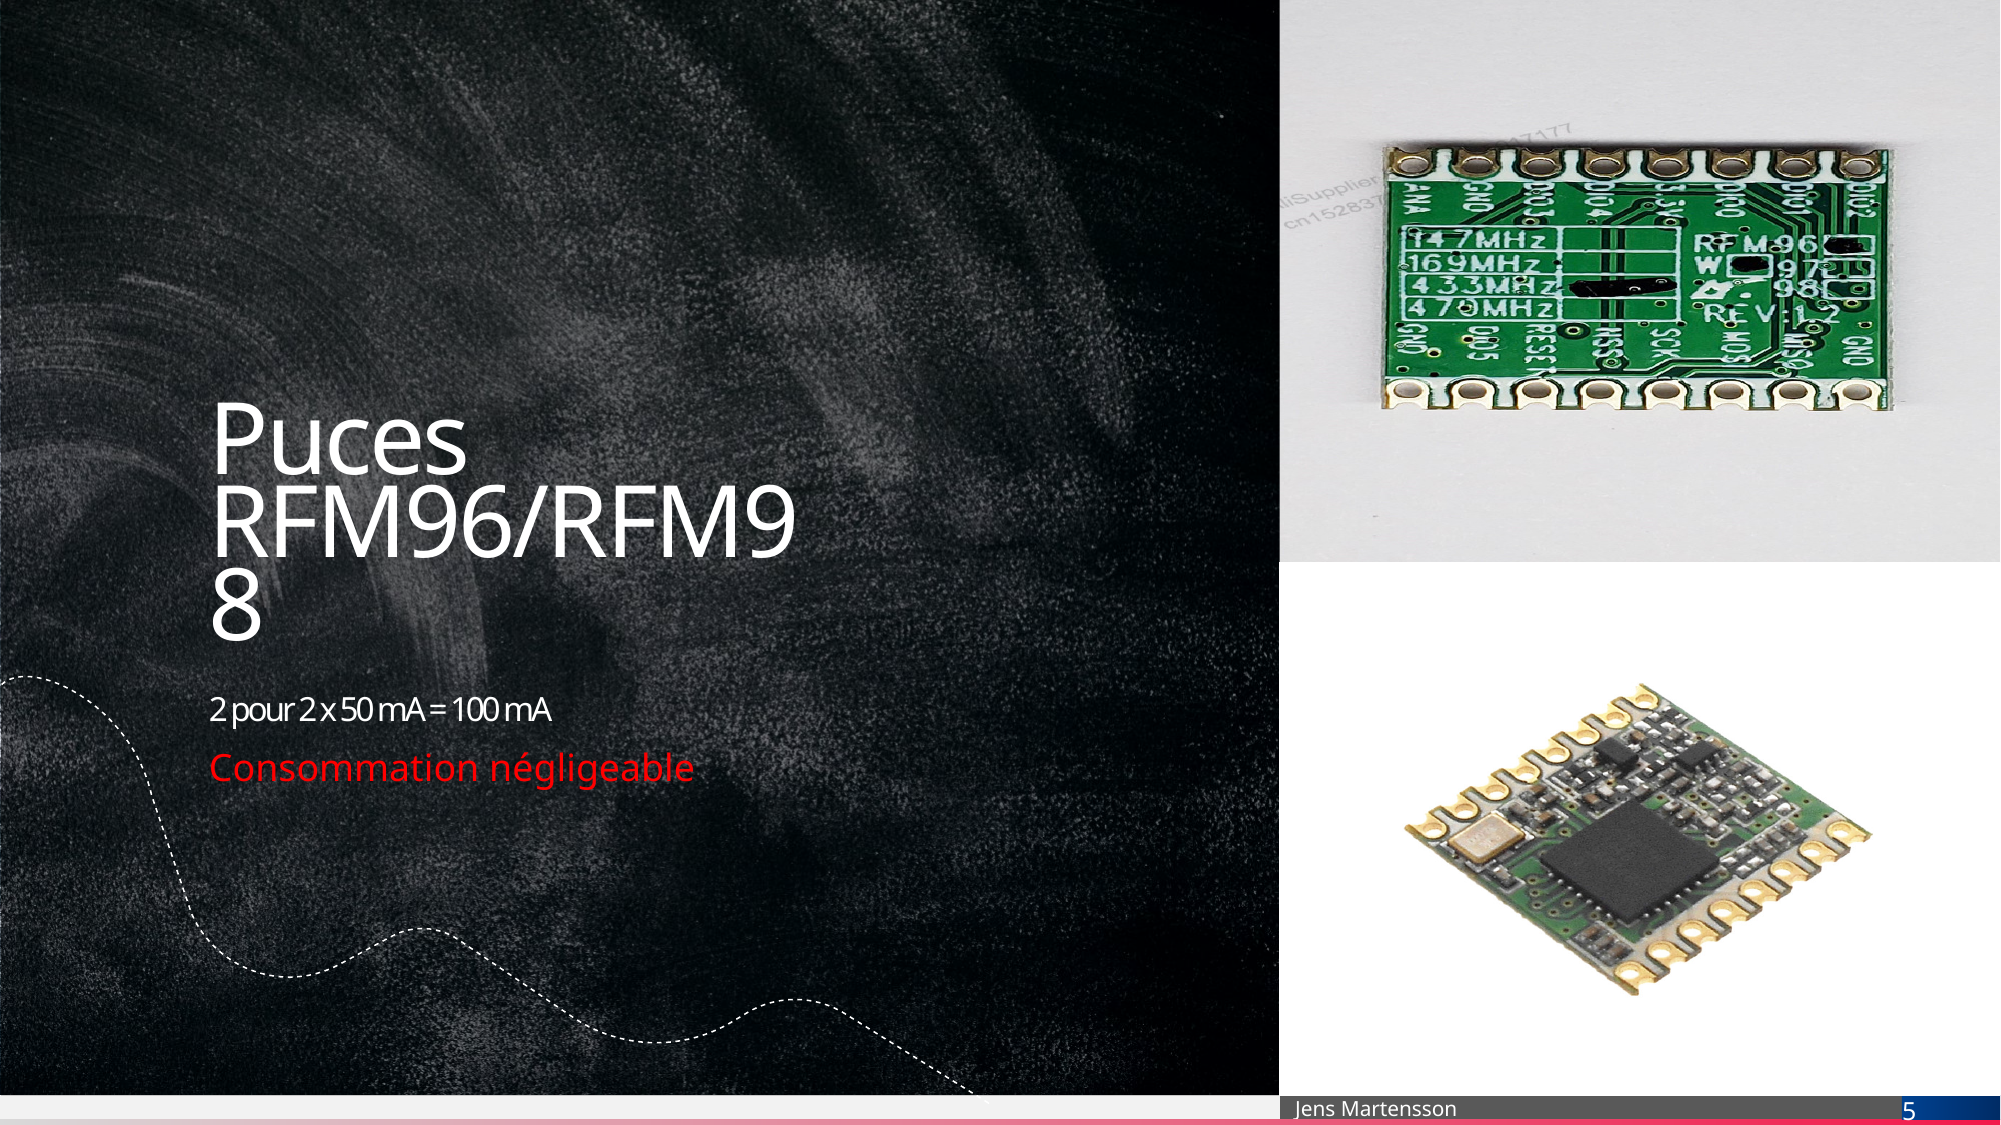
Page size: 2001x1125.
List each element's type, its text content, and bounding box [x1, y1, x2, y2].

subtitle 2 pour 2 x 50 mA = 100 mA Consommation négligeable [208, 692, 826, 811]
title Puces RFM96/RFM98 [208, 407, 826, 661]
text_box <numéro> [1901, 1096, 2000, 1120]
picture [0, 0, 2001, 1096]
